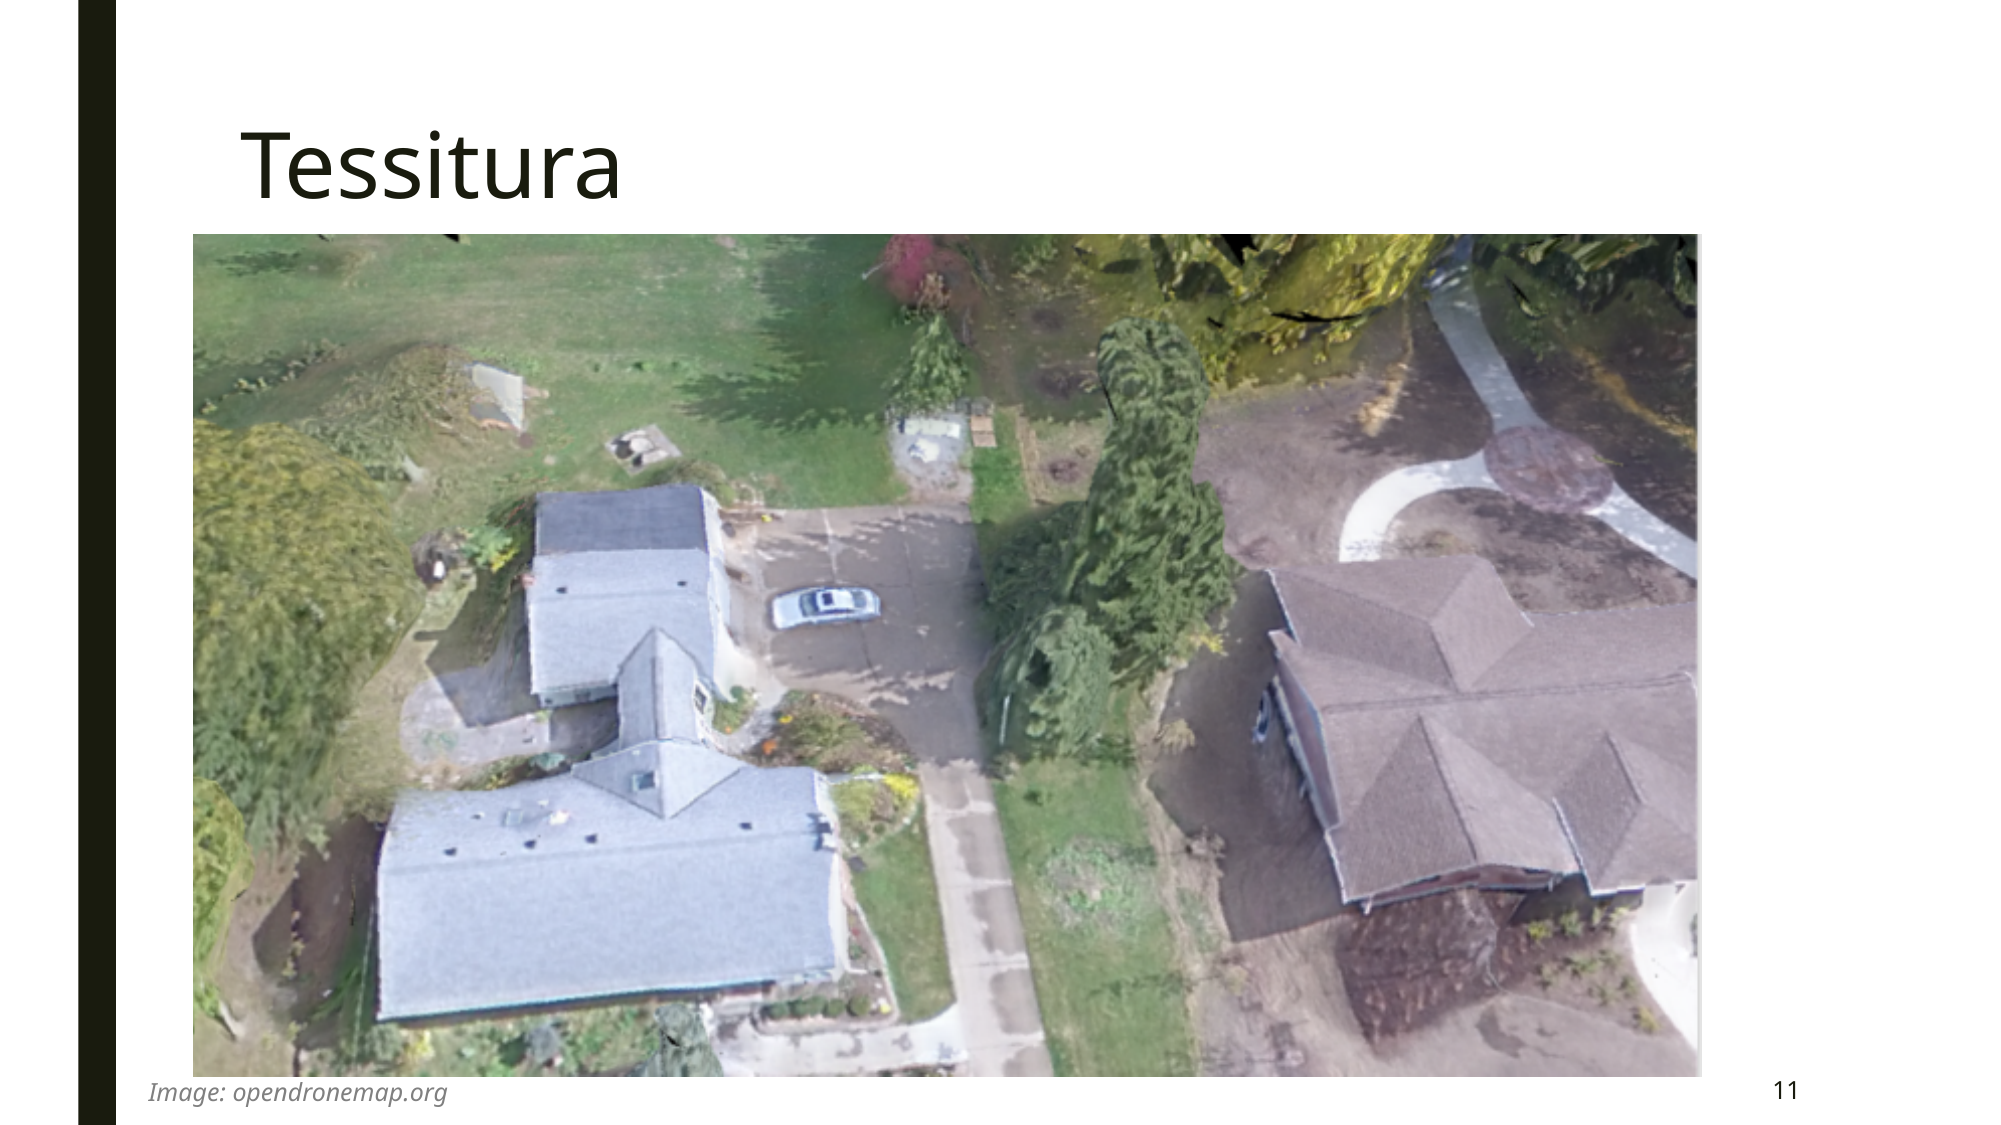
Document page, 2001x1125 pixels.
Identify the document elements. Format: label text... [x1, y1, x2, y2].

slide_number <number> [1553, 1058, 1816, 1125]
text_box Image: opendronemap.org [133, 1069, 464, 1114]
picture [193, 234, 1702, 1077]
title Tessitura [225, 112, 1800, 357]
